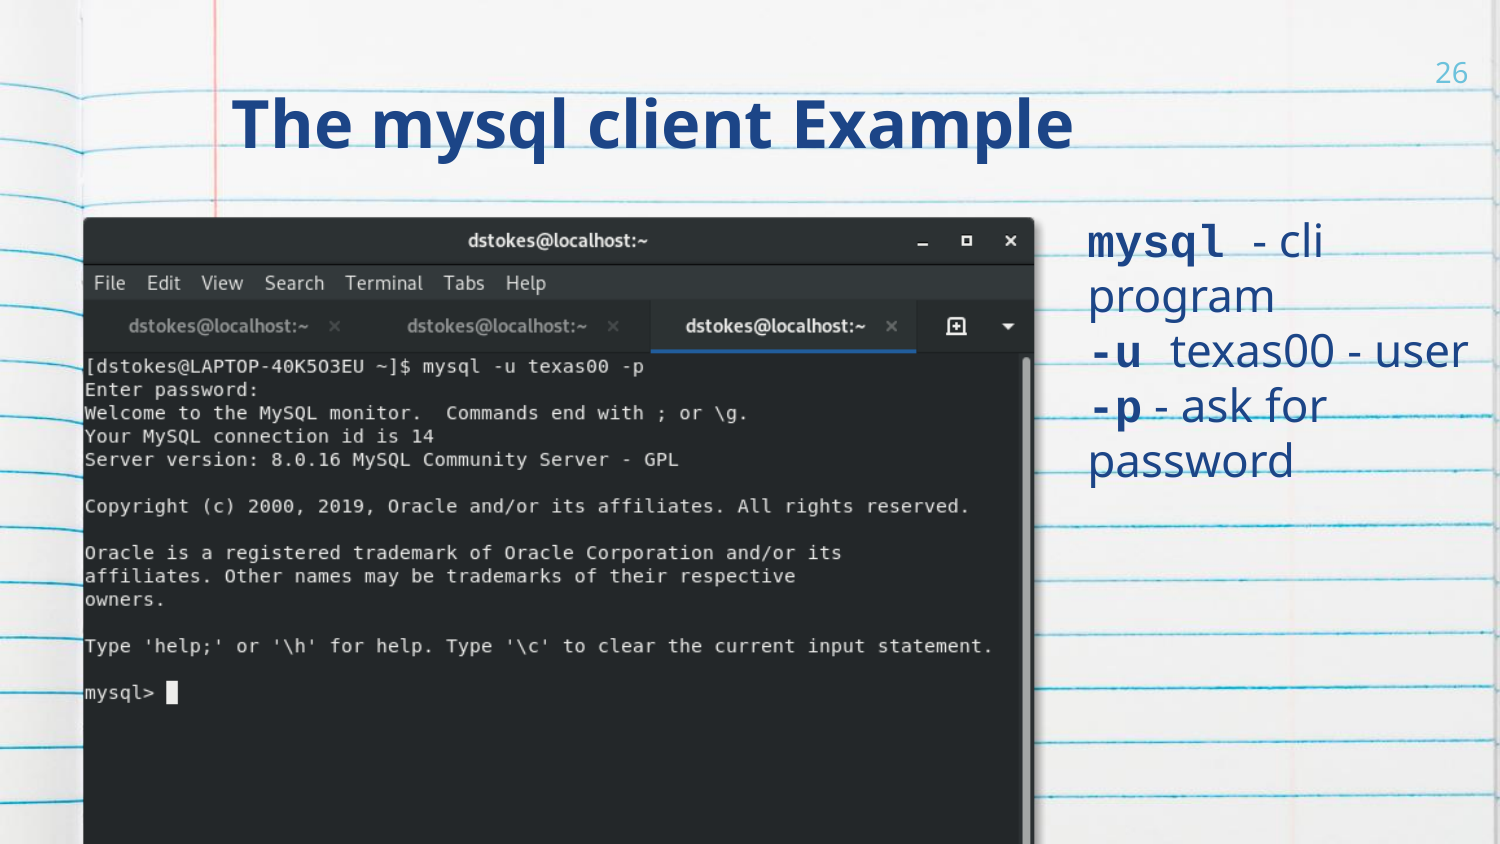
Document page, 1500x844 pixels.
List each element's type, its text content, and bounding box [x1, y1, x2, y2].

slide_number <number> [1378, 41, 1469, 107]
title The mysql client Example [231, 21, 1425, 162]
list mysql - cli program -u texas00 - user -p - ask for password [1087, 211, 1479, 743]
picture [0, 0, 1500, 844]
